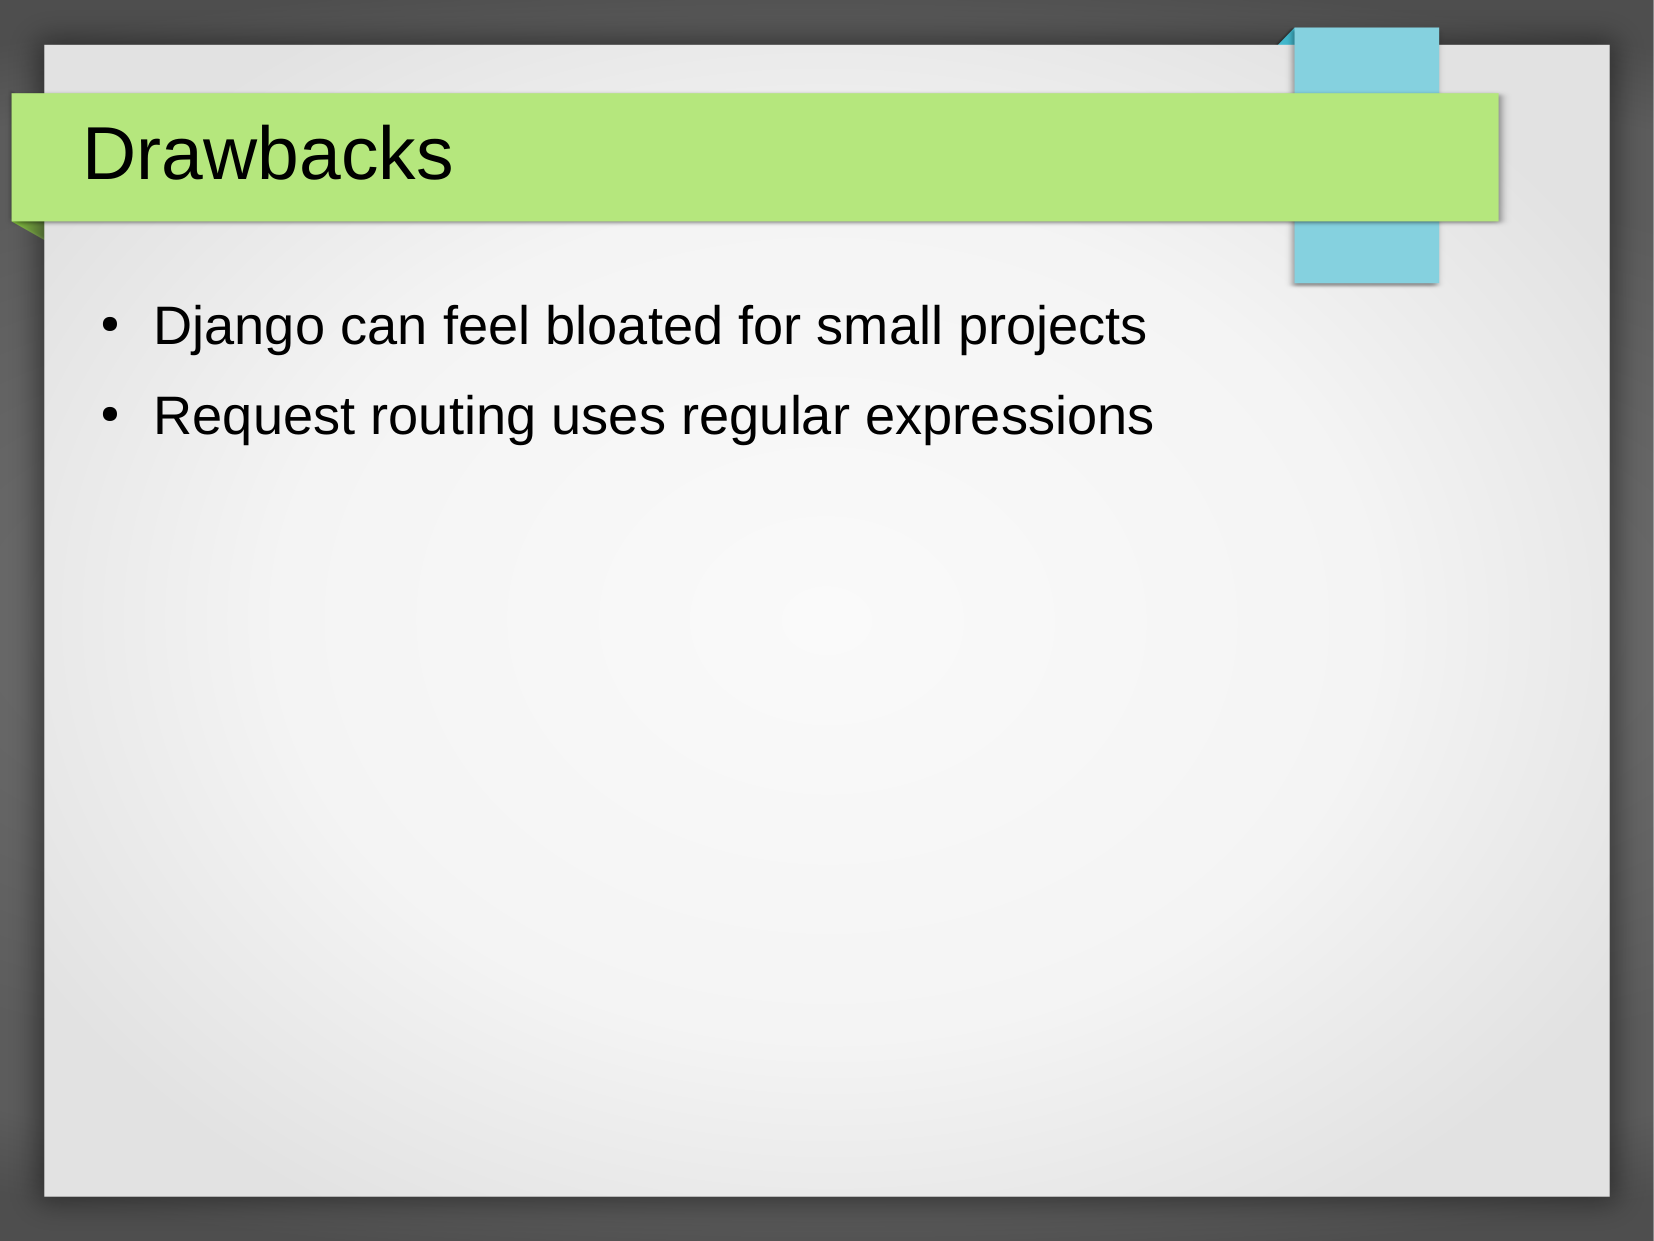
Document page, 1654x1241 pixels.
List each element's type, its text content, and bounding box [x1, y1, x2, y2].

picture [0, 0, 1654, 1241]
list Django can feel bloated for small projects Request routing uses regular expressions [82, 295, 1571, 1015]
title Drawbacks [82, 94, 1264, 213]
